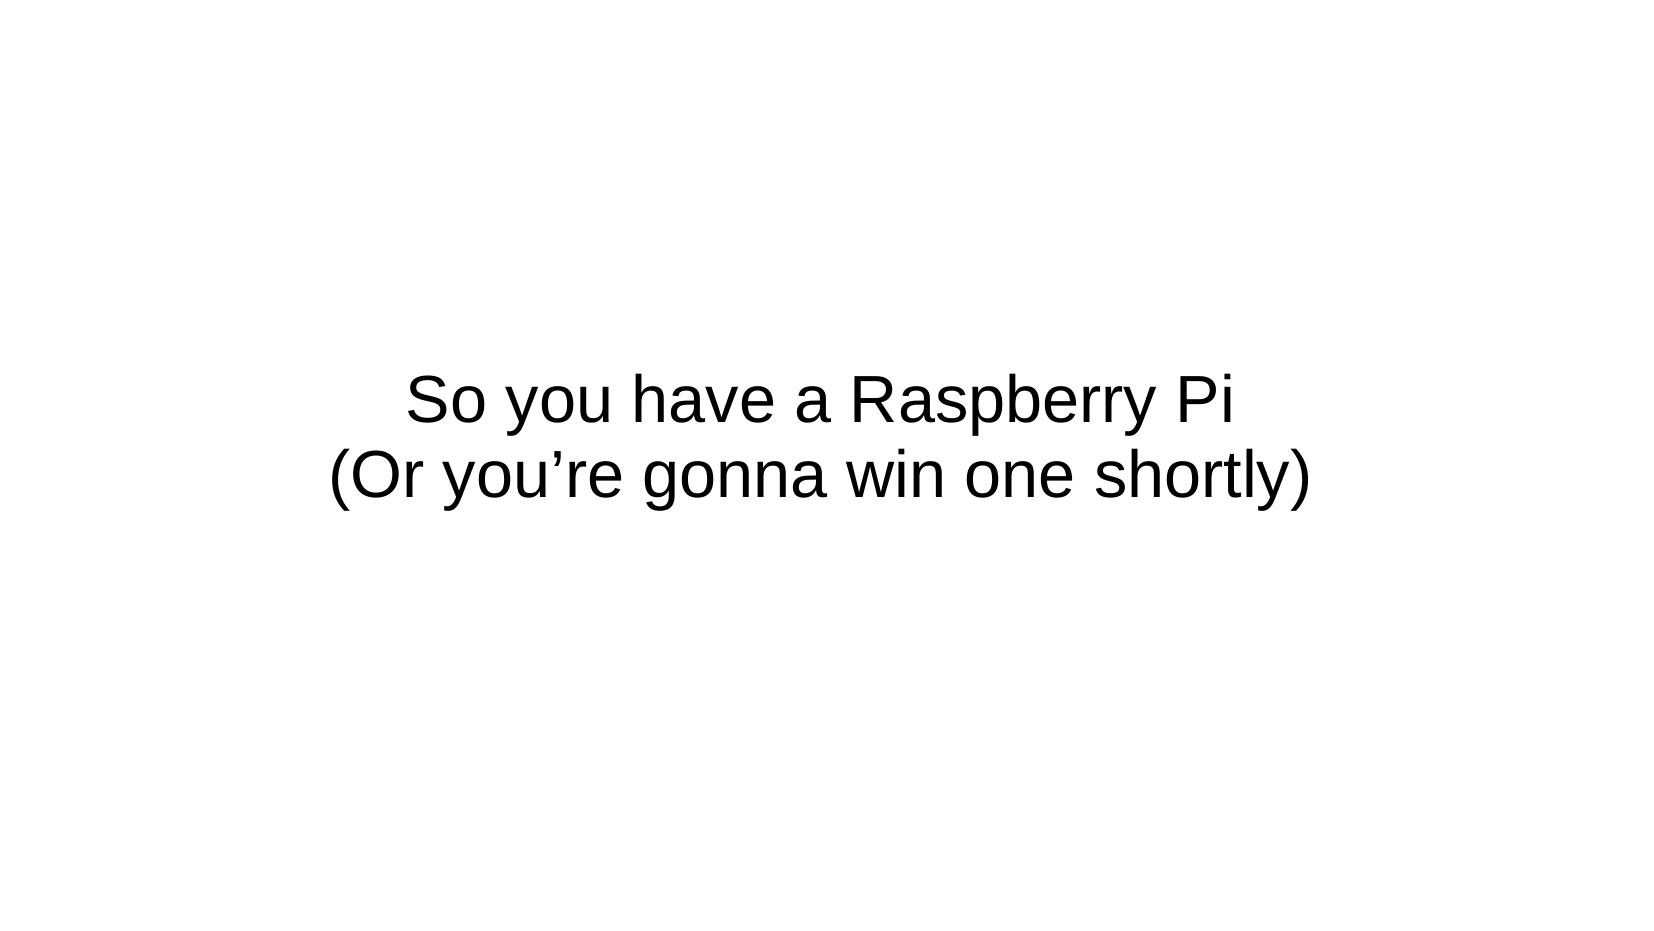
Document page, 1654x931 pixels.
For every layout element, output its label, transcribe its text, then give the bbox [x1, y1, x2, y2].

subtitle So you have a Raspberry Pi (Or you’re gonna win one shortly) [76, 76, 1565, 797]
